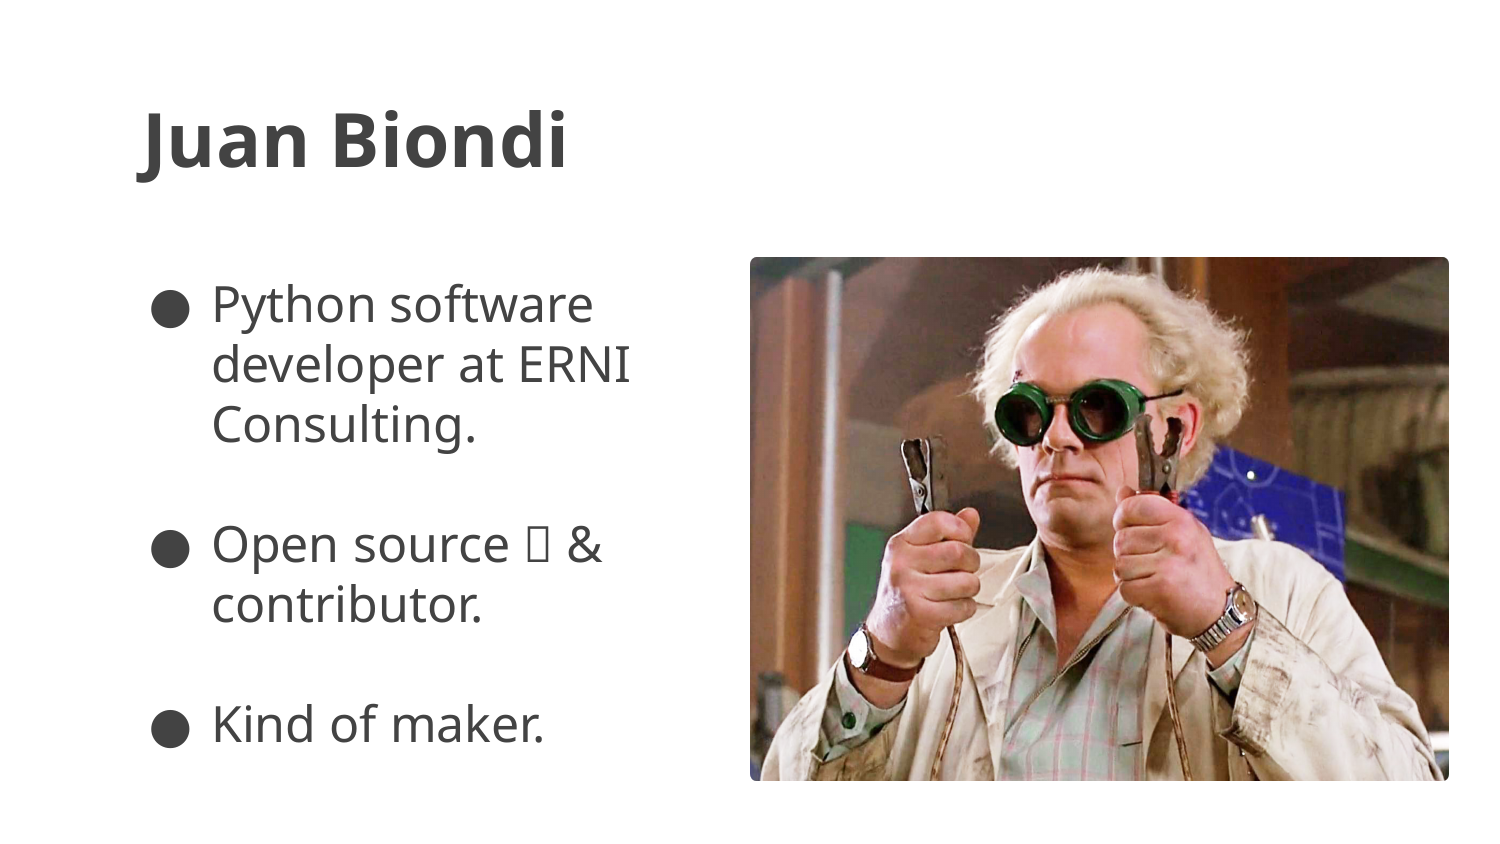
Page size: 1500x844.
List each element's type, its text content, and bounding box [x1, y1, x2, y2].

text_box Juan Biondi [127, 77, 719, 199]
picture [750, 257, 1449, 781]
text_box Python software developer at ERNI Consulting. Open source 💓 & contributor. Kind of maker. [121, 257, 744, 781]
